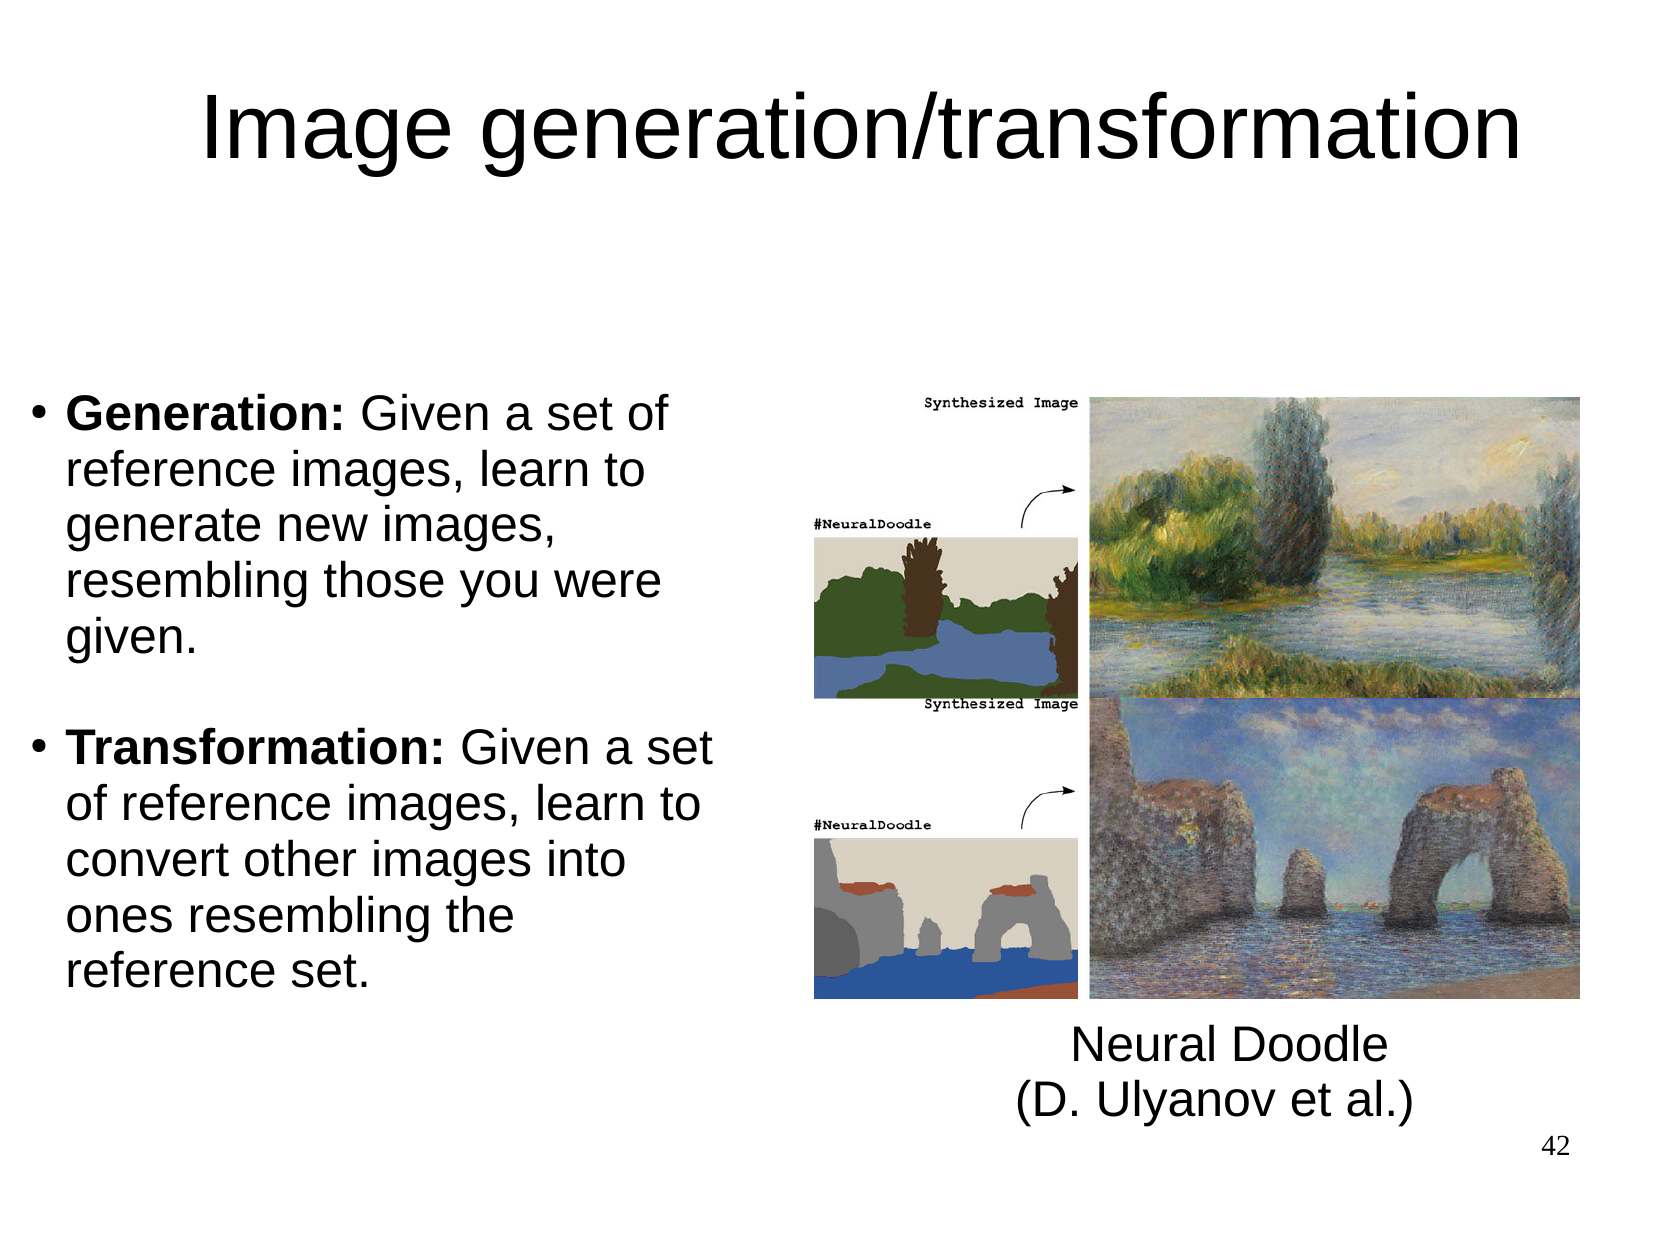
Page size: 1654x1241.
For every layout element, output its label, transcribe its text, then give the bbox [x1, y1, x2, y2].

text_box Generation: Given a set of reference images, learn to generate new images, resembling those you were given. Transformation: Given a set of reference images, learn to convert other images into ones resembling the reference set. [30, 264, 736, 1175]
picture [814, 397, 1580, 999]
text_box Image generation/transformation [120, 75, 1606, 178]
text_box Neural Doodle (D. Ulyanov et al.) [979, 1015, 1445, 1128]
